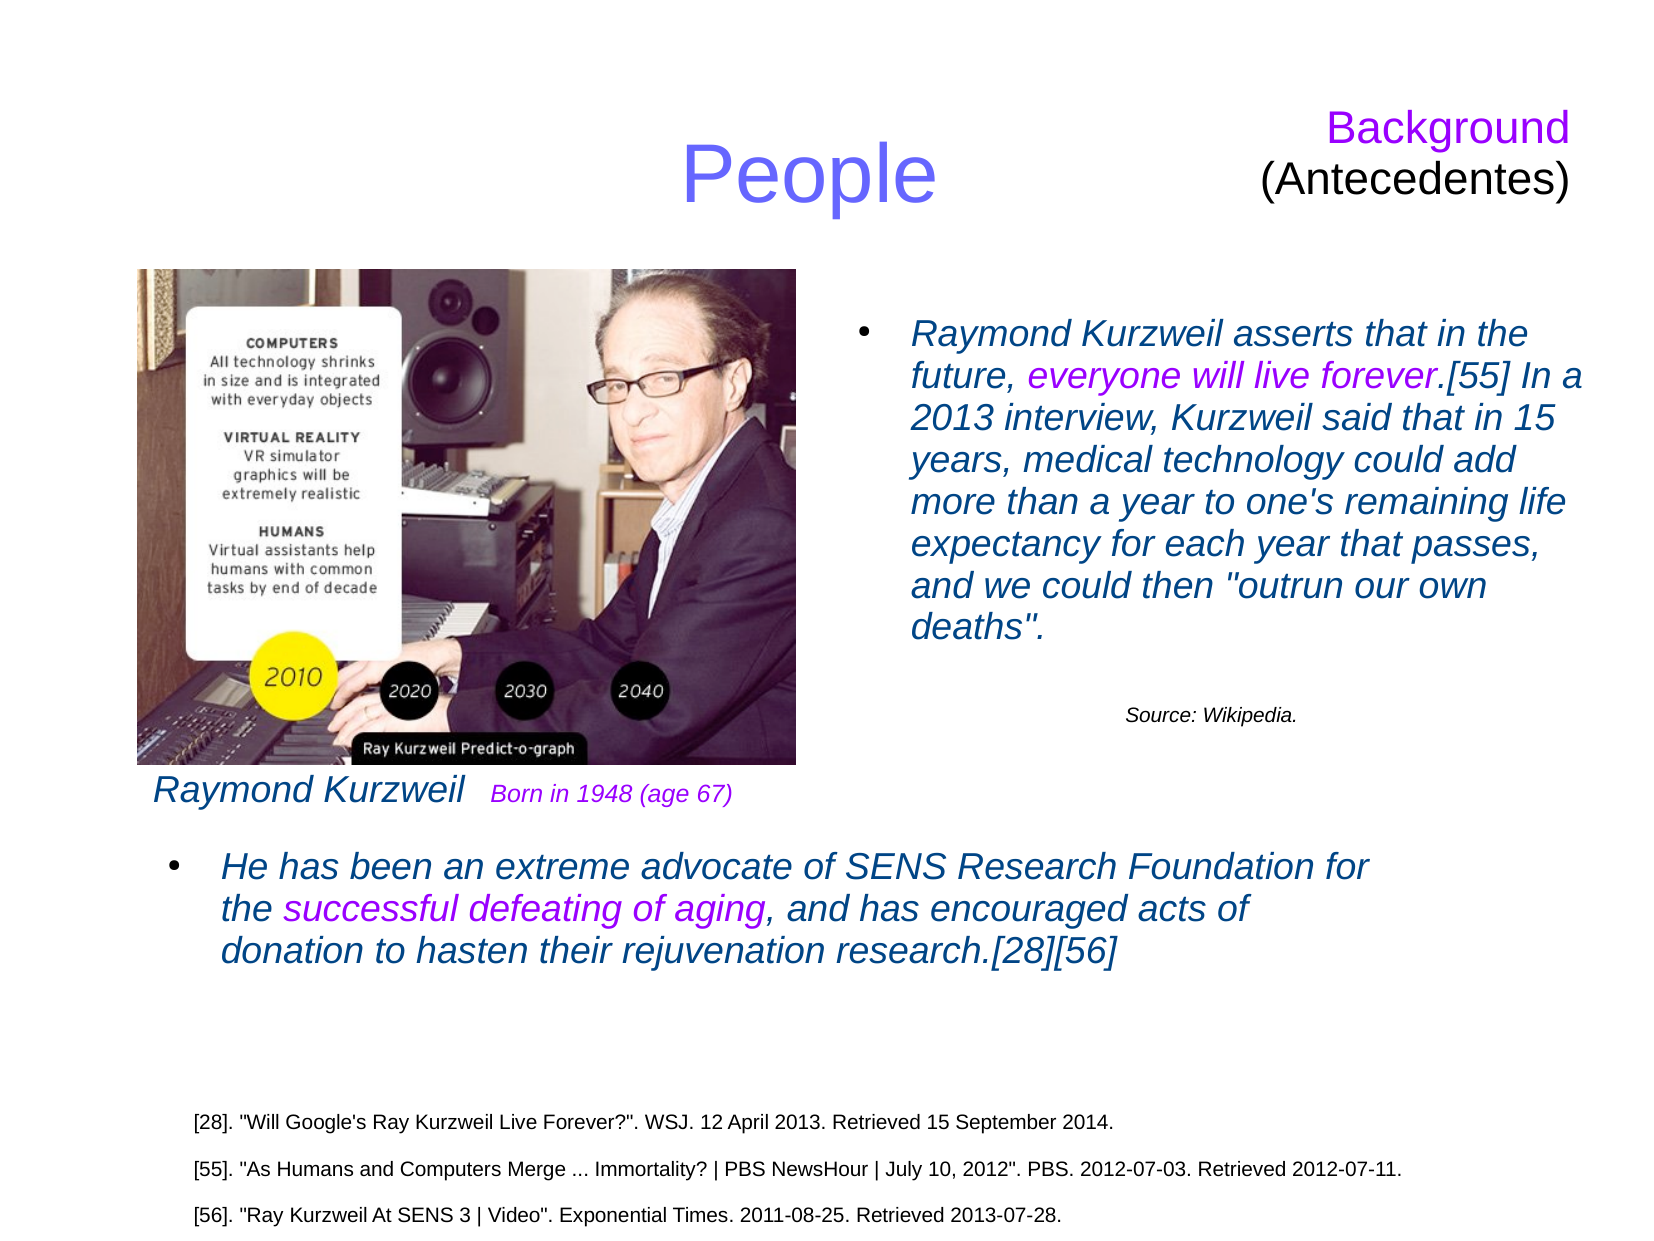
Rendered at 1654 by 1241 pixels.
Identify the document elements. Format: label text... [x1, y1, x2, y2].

text_box He has been an extreme advocate of SENS Research Foundation for the successful defeating of aging, and has encouraged acts of donation to hasten their rejuvenation research.[28][56] [150, 765, 1396, 855]
list People [1126, 496, 1136, 510]
text_box Raymond Kurzweil asserts that in the future, everyone will live forever.[55] In a 2013 interview, Kurzweil said that in 15 years, medical technology could add more than a year to one's remaining life expectancy for each year that passes, and we could then "outrun our own deaths". [840, 312, 1585, 496]
text_box Source: Wikipedia. [1110, 696, 1314, 736]
list People [1250, 496, 1261, 512]
list People [30, 127, 1519, 847]
list People [1219, 496, 1230, 512]
list People [1492, 496, 1502, 512]
picture [137, 269, 796, 766]
list People [947, 496, 958, 512]
text_box [28]. "Will Google's Ray Kurzweil Live Forever?". WSJ. 12 April 2013. Retrieved 15 September 2014. [55]. "As Humans and Computers Merge ... Immortality? | PBS NewsHour | July 10, 2012". PBS. 2012-07-03. Retrieved 2012-07-11. [56]. "Ray Kurzweil At SENS 3 | Video". Exponential Times. 2011-08-25. Retrieved 2013-07-28. [178, 1080, 1426, 1235]
title Background (Antecedentes) [82, 49, 1571, 257]
text_box Raymond Kurzweil [81, 768, 496, 826]
text_box Born in 1948 (age 67) [496, 780, 748, 823]
